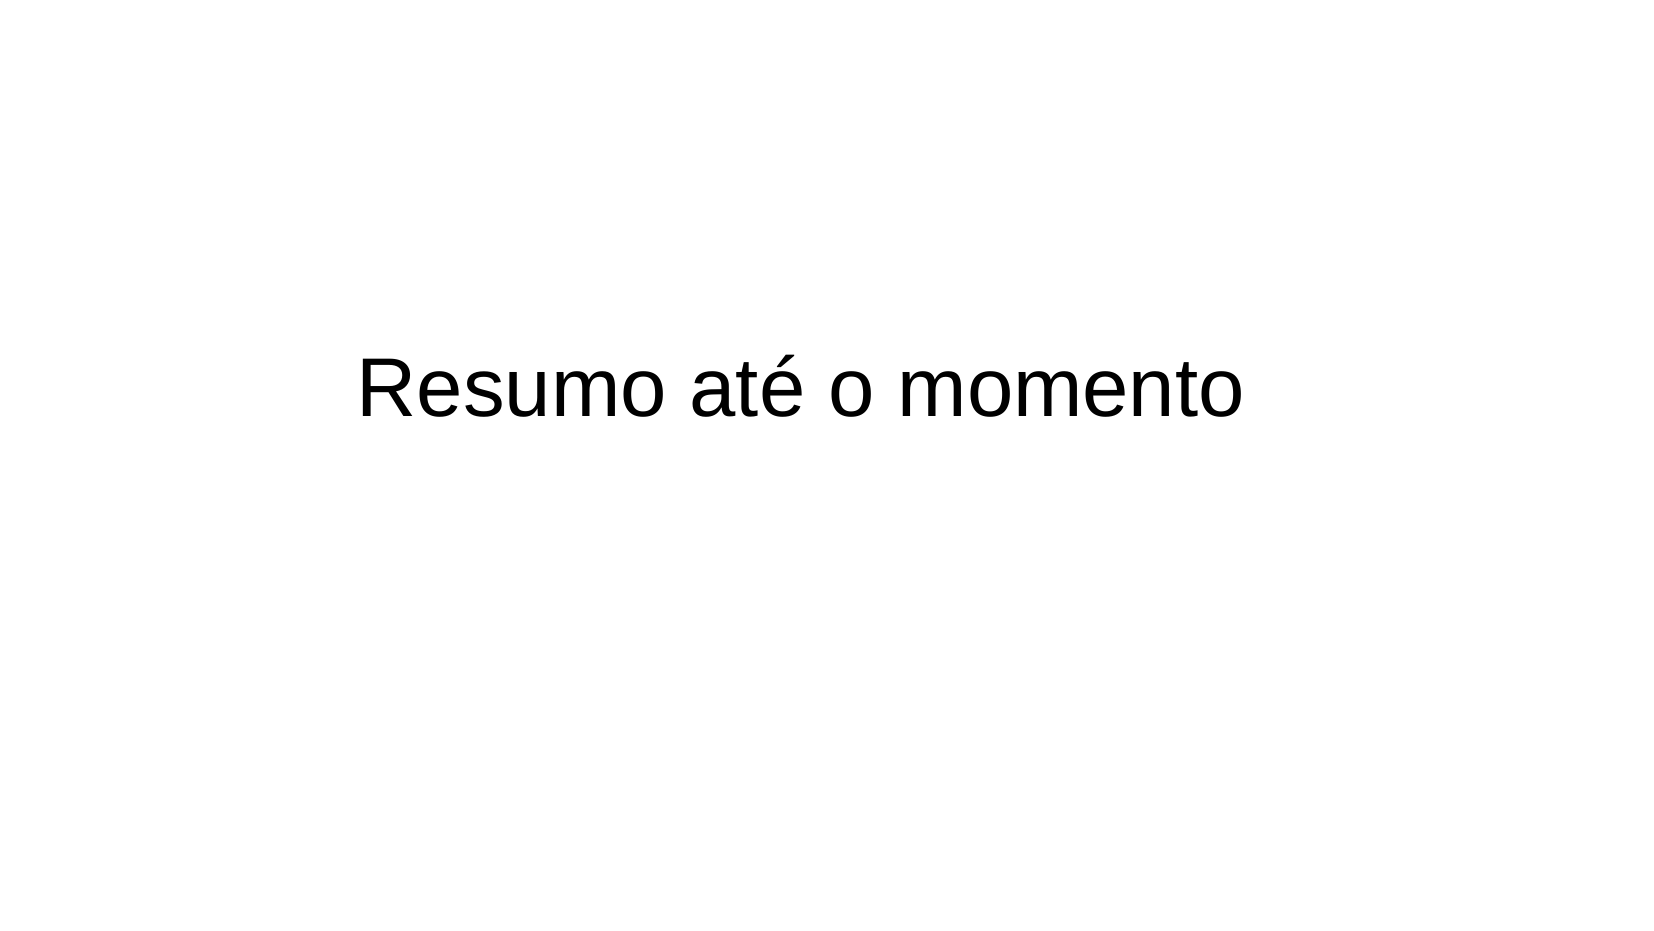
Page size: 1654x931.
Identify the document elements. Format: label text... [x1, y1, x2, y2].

title Resumo até o momento [56, 309, 1546, 466]
